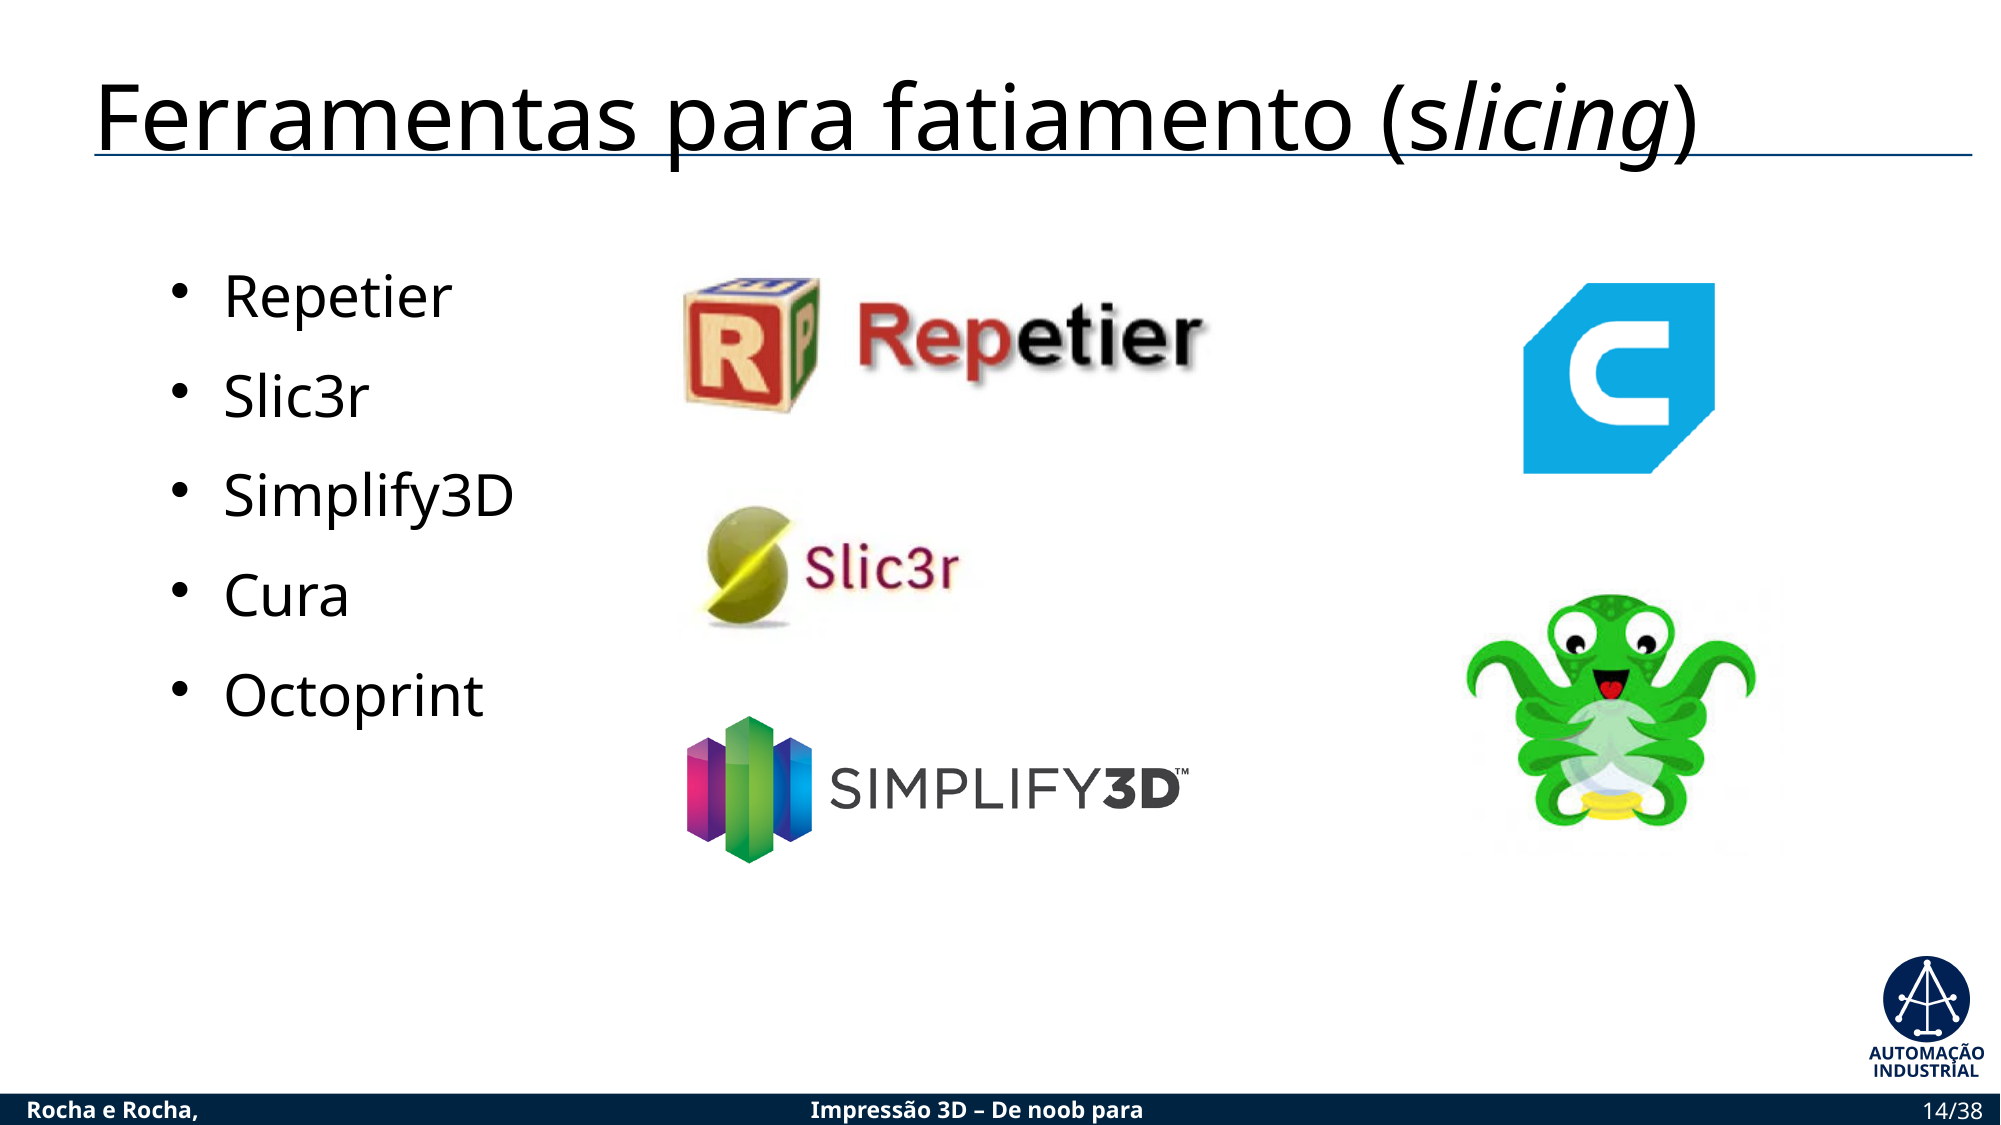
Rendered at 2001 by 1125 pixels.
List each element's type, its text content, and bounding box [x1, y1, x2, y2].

picture [1440, 578, 1784, 856]
picture [681, 714, 1193, 865]
picture [677, 487, 990, 644]
text_box Ferramentas para fatiamento (slicing) [78, 12, 1878, 230]
picture [1488, 252, 1747, 505]
text_box Repetier Slic3r Simplify3D Cura Octoprint [137, 252, 1863, 966]
picture [1869, 956, 1984, 1077]
picture [673, 265, 1217, 420]
